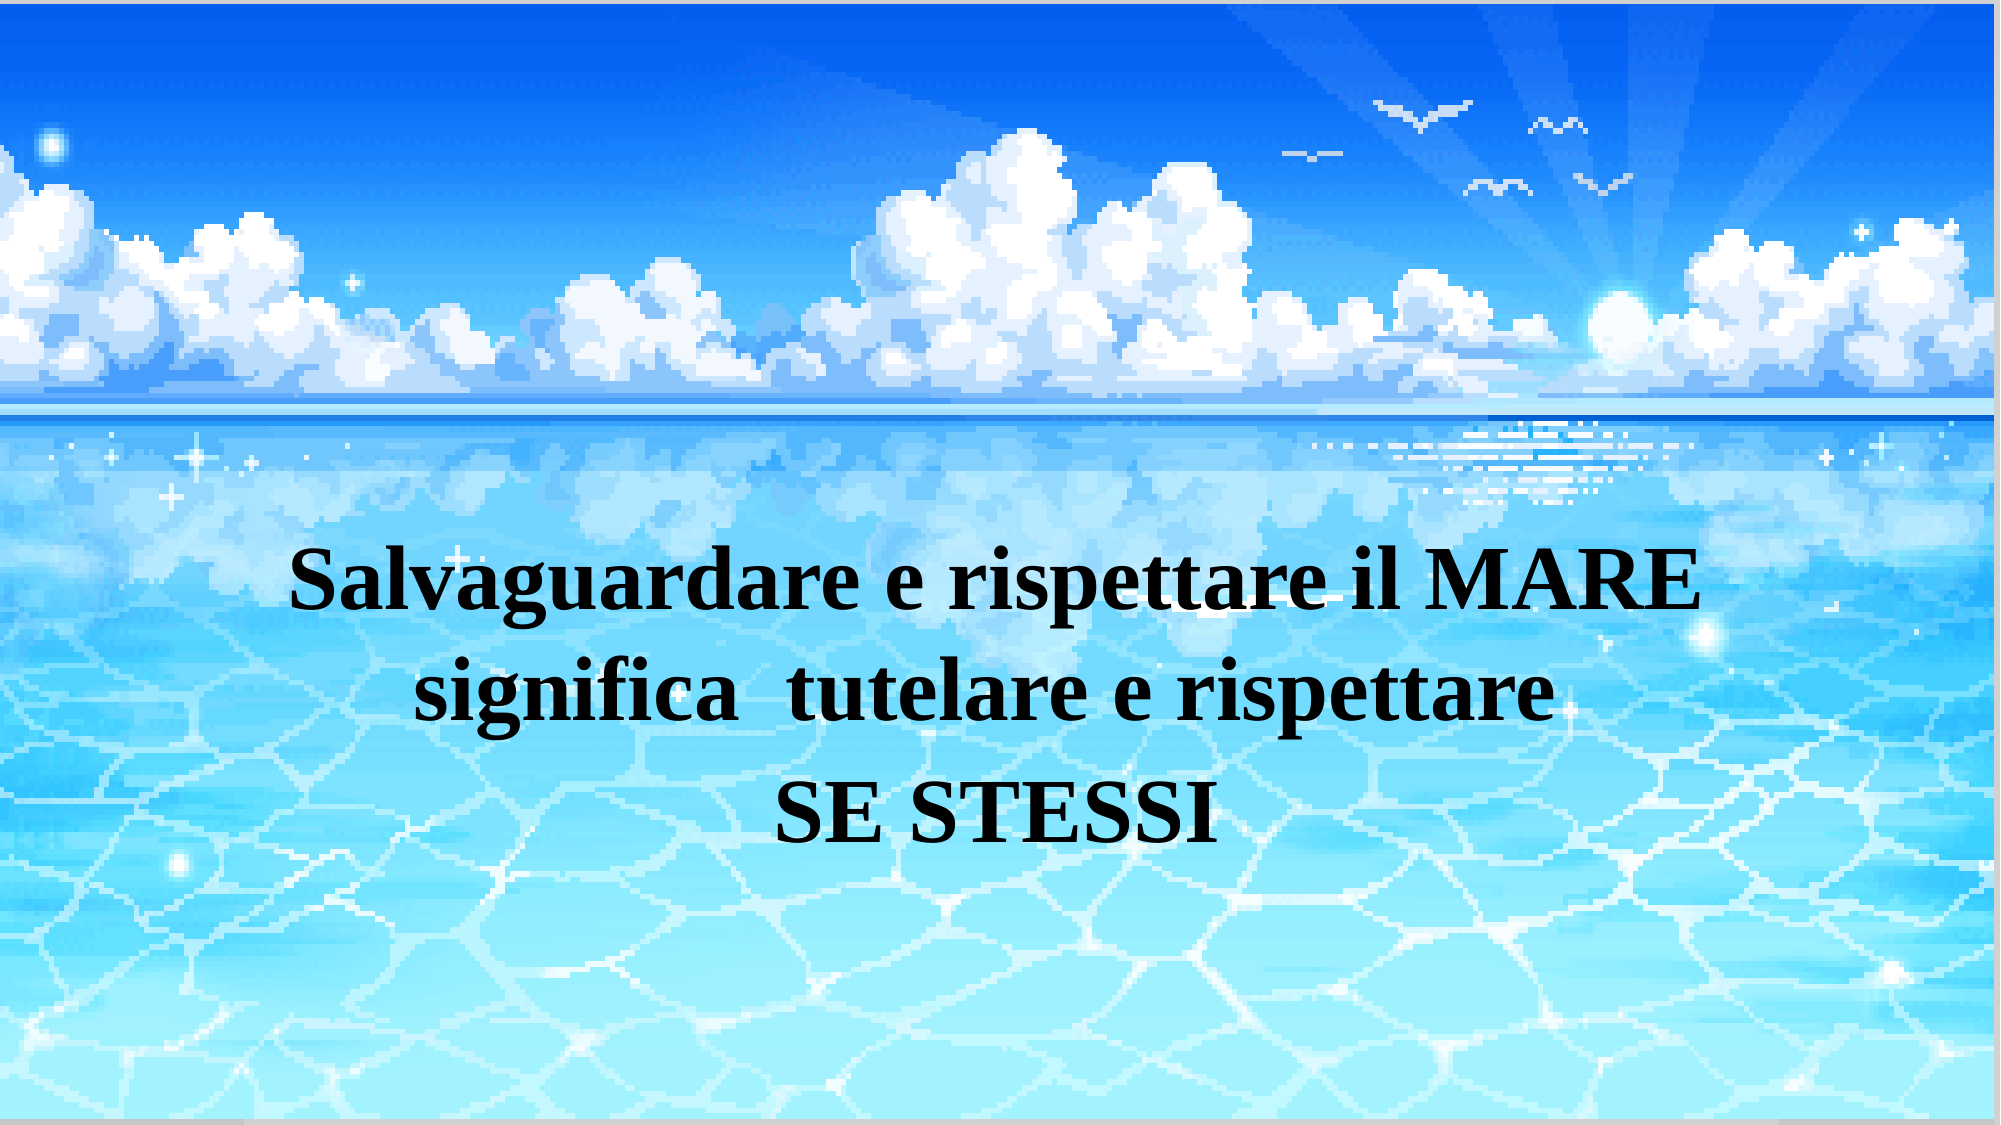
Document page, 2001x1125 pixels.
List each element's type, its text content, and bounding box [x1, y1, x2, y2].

picture [0, 0, 2000, 1125]
list Salvaguardare e rispettare il MARE significa tutelare e rispettare SE STESSI [113, 399, 1882, 980]
